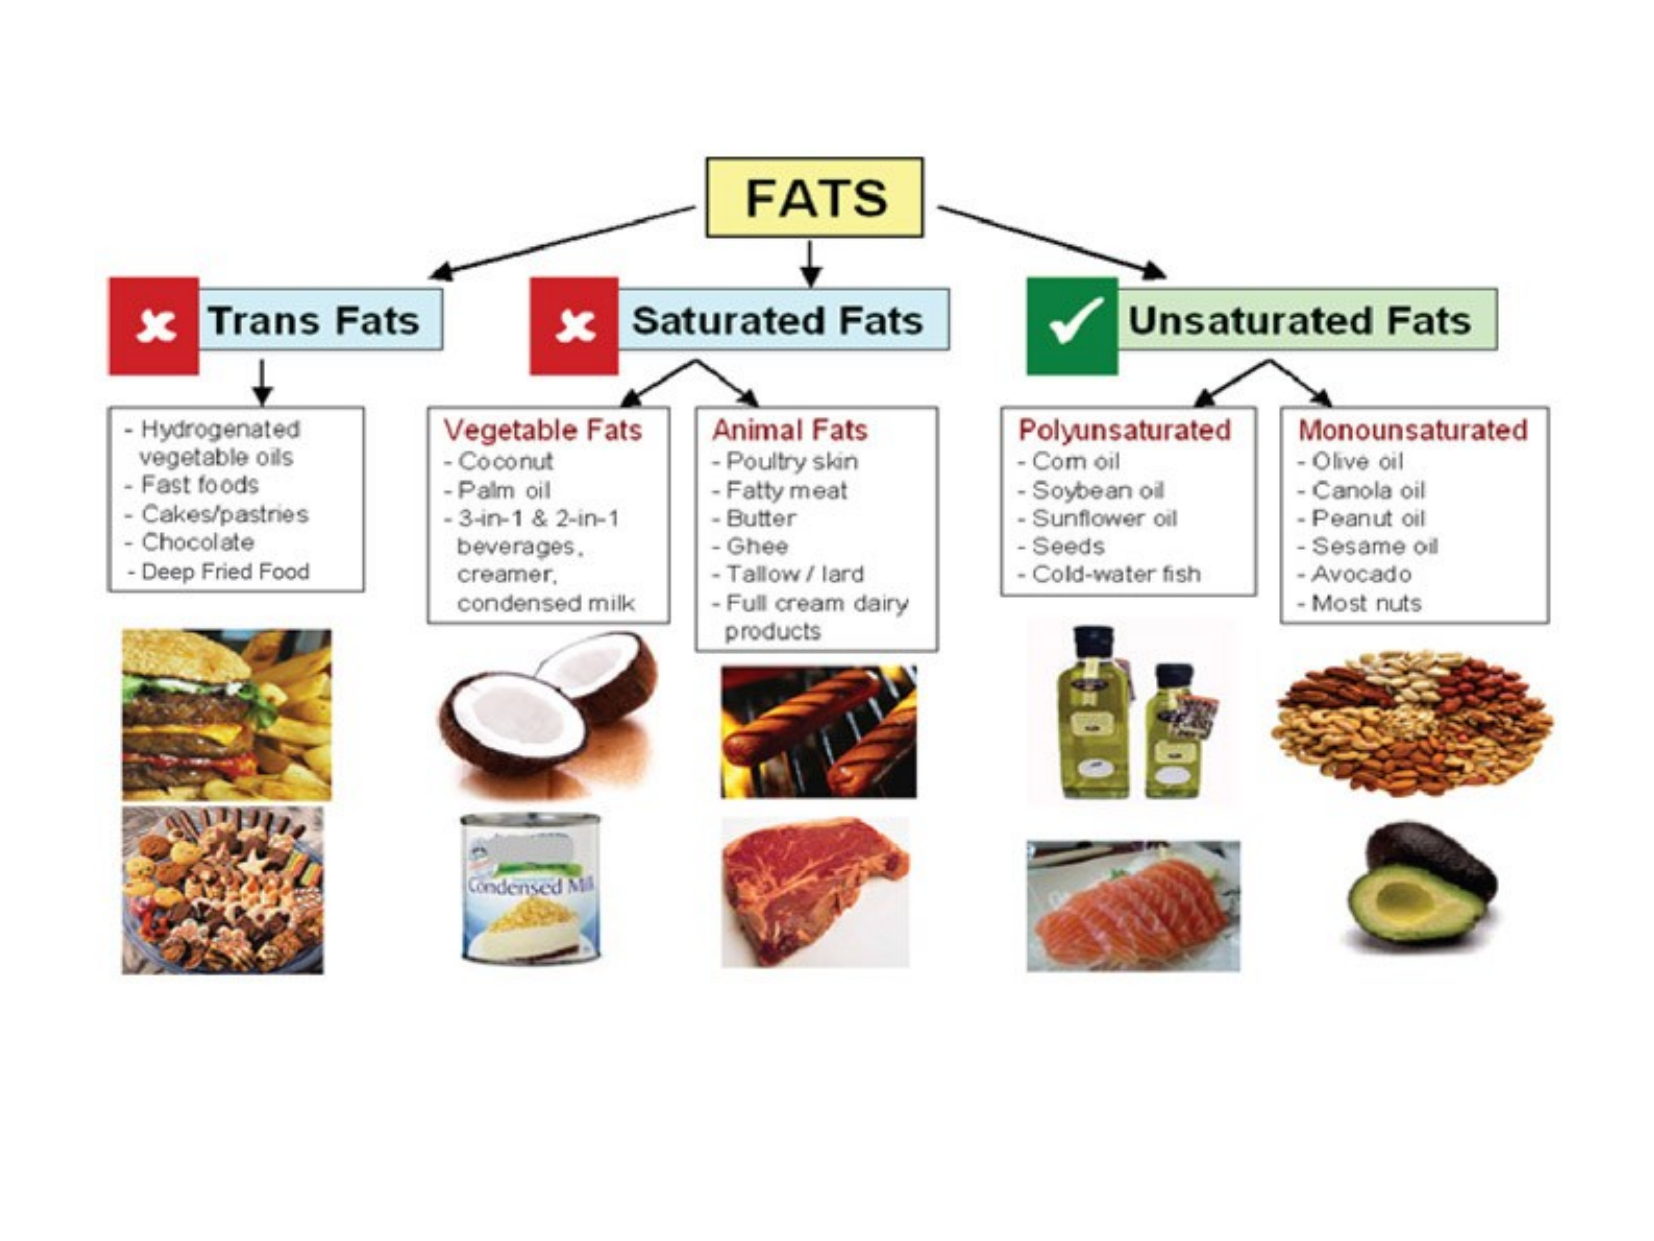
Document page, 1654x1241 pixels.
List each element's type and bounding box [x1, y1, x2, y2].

picture [94, 149, 1574, 988]
